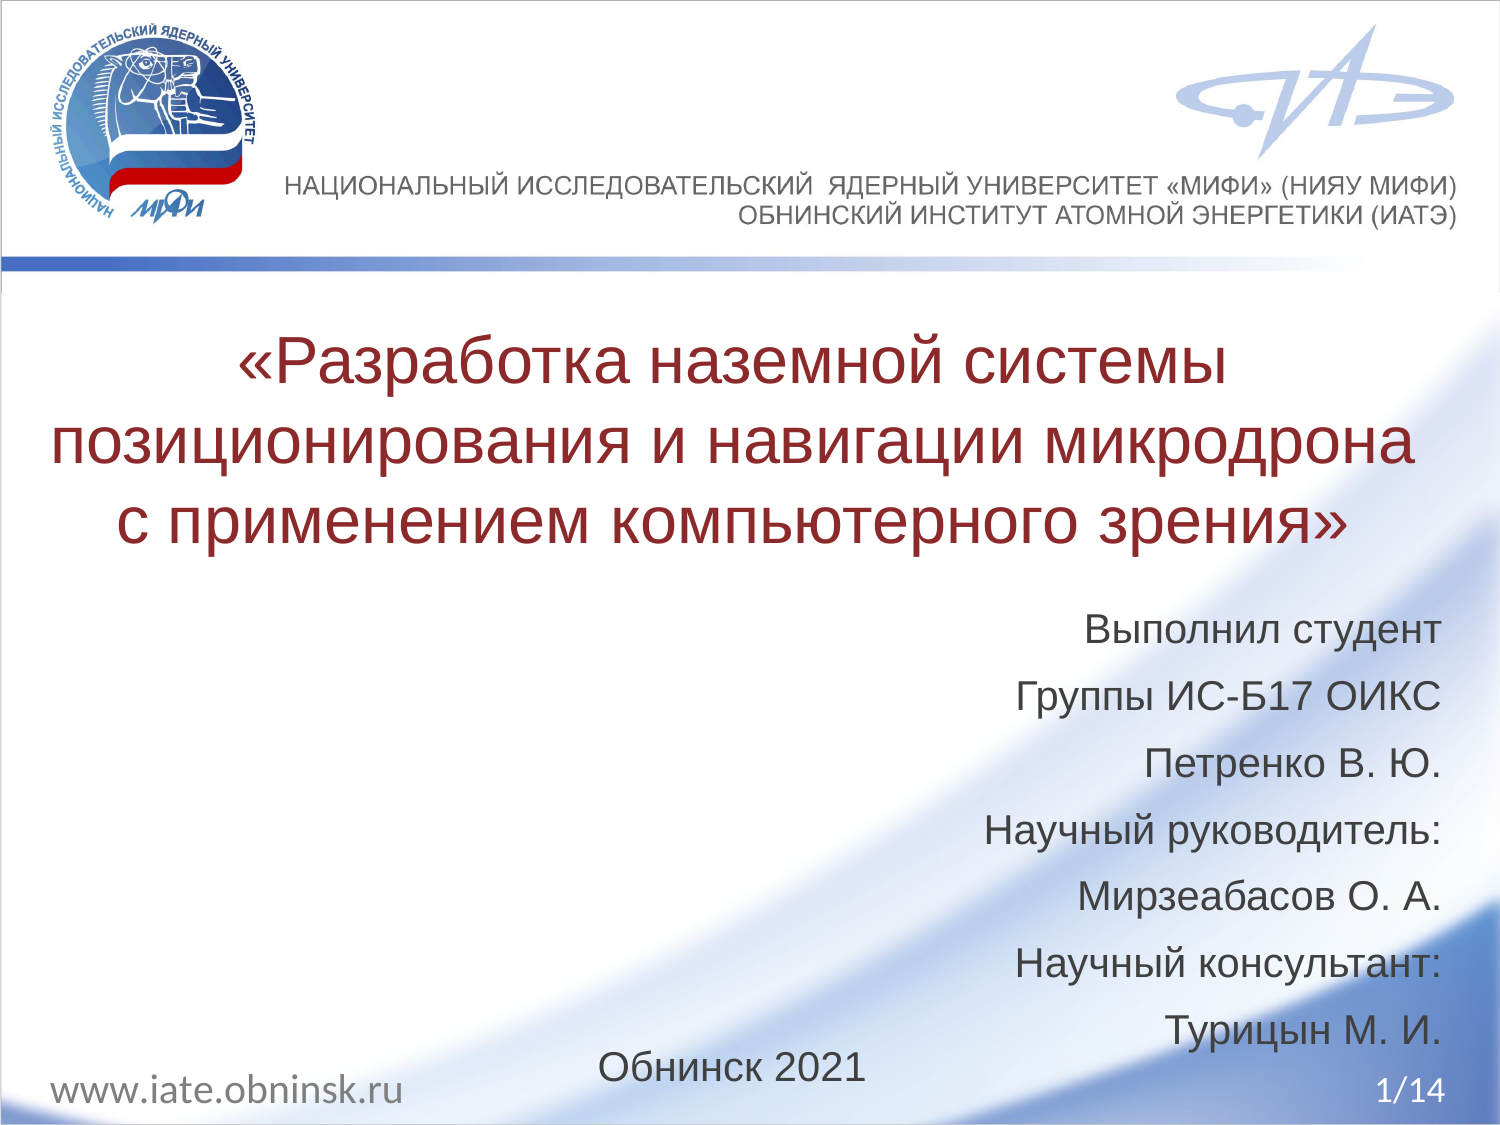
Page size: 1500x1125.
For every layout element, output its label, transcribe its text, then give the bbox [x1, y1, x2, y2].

text_box Обнинск 2021 [35, 1039, 1430, 1090]
title «Разработка наземной системы позиционирования и навигации микродрона с применением компьютерного зрения» [24, 241, 1443, 633]
text_box 1/14 [1110, 1057, 1461, 1118]
picture [0, 0, 1500, 1125]
subtitle Выполнил студент Группы ИС-Б17 ОИКС Петренко В. Ю. Научный руководитель: Мирзеабасов О. А. Научный консультант: Турицын М. И. [48, 633, 1443, 1053]
